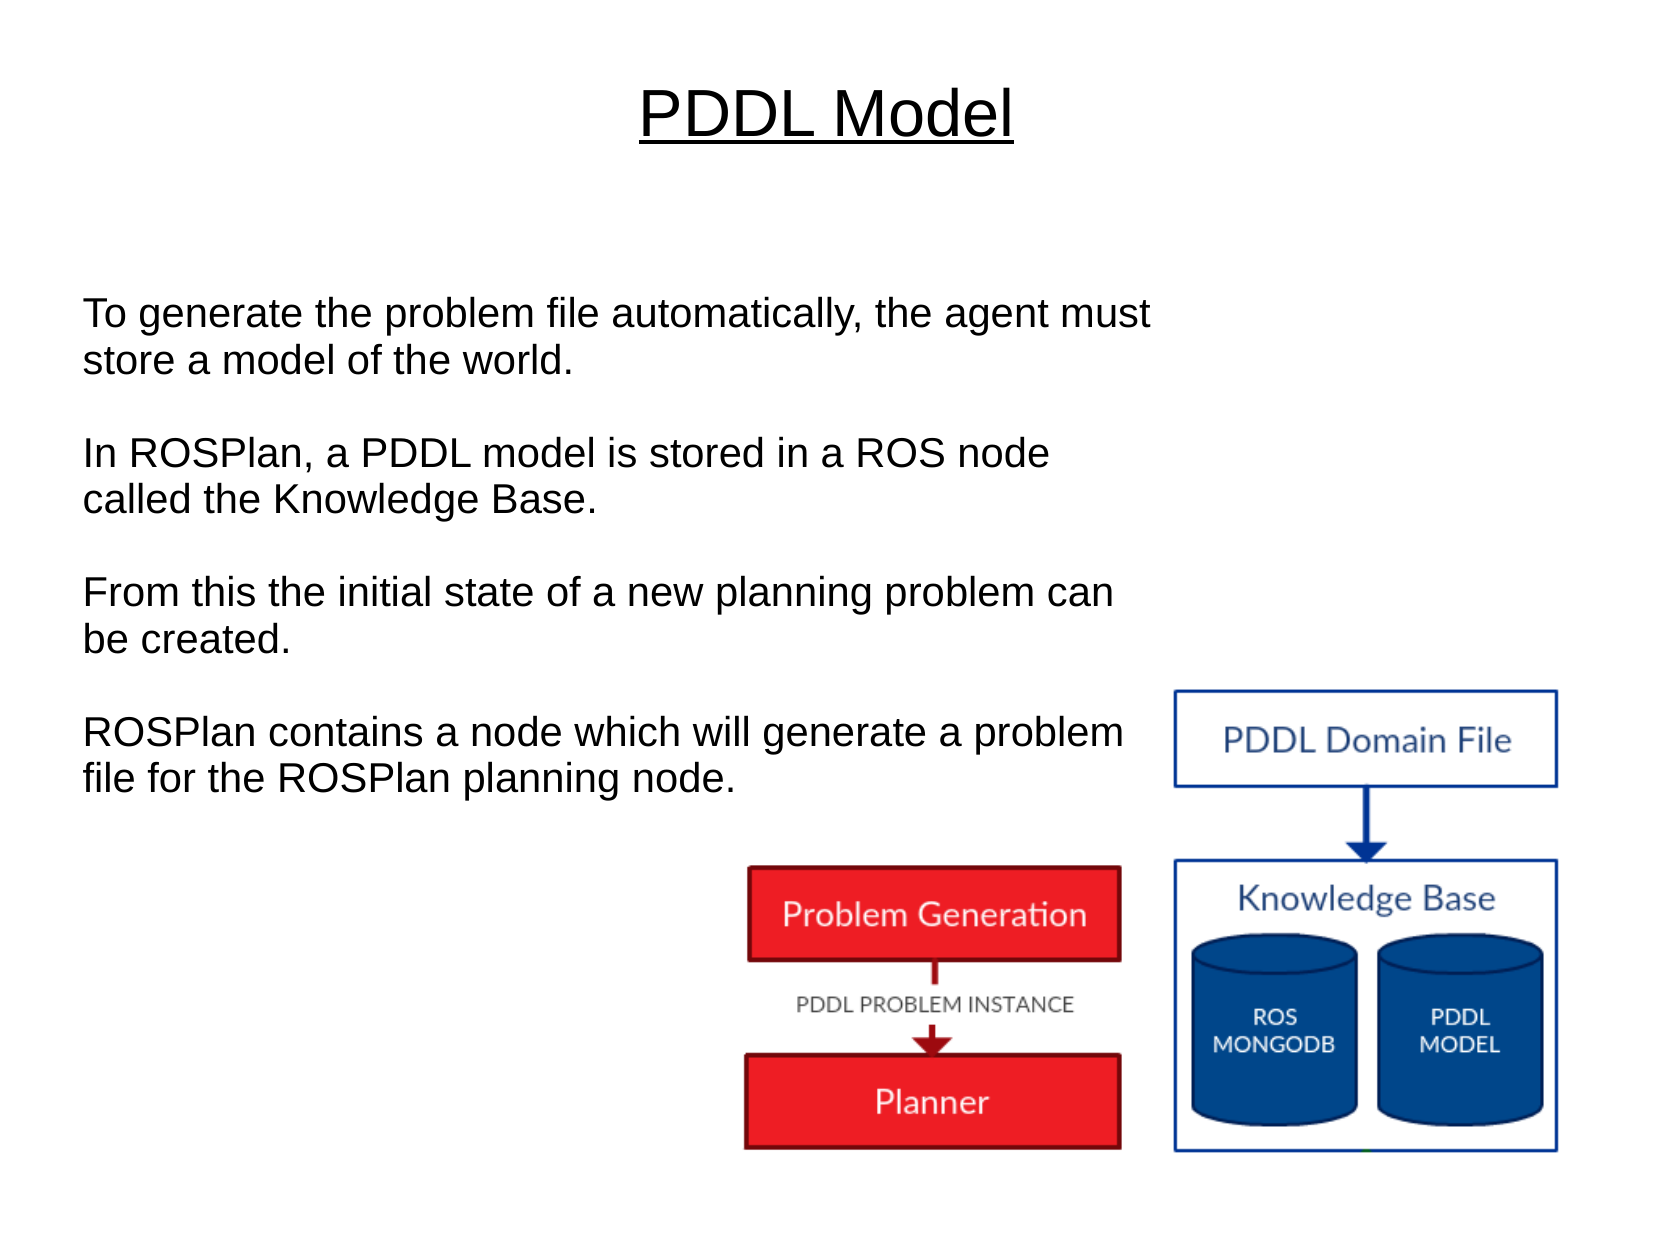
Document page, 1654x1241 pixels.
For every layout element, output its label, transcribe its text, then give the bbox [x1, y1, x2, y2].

title PDDL Model [82, 49, 1571, 178]
picture [724, 648, 1581, 1186]
subtitle To generate the problem file automatically, the agent must store a model of the world. In ROSPlan, a PDDL model is stored in a ROS node called the Knowledge Base. From this the initial state of a new planning problem can be created. ROSPlan contains a node which will generate a problem file for the ROSPlan planning node. [82, 290, 1158, 1010]
